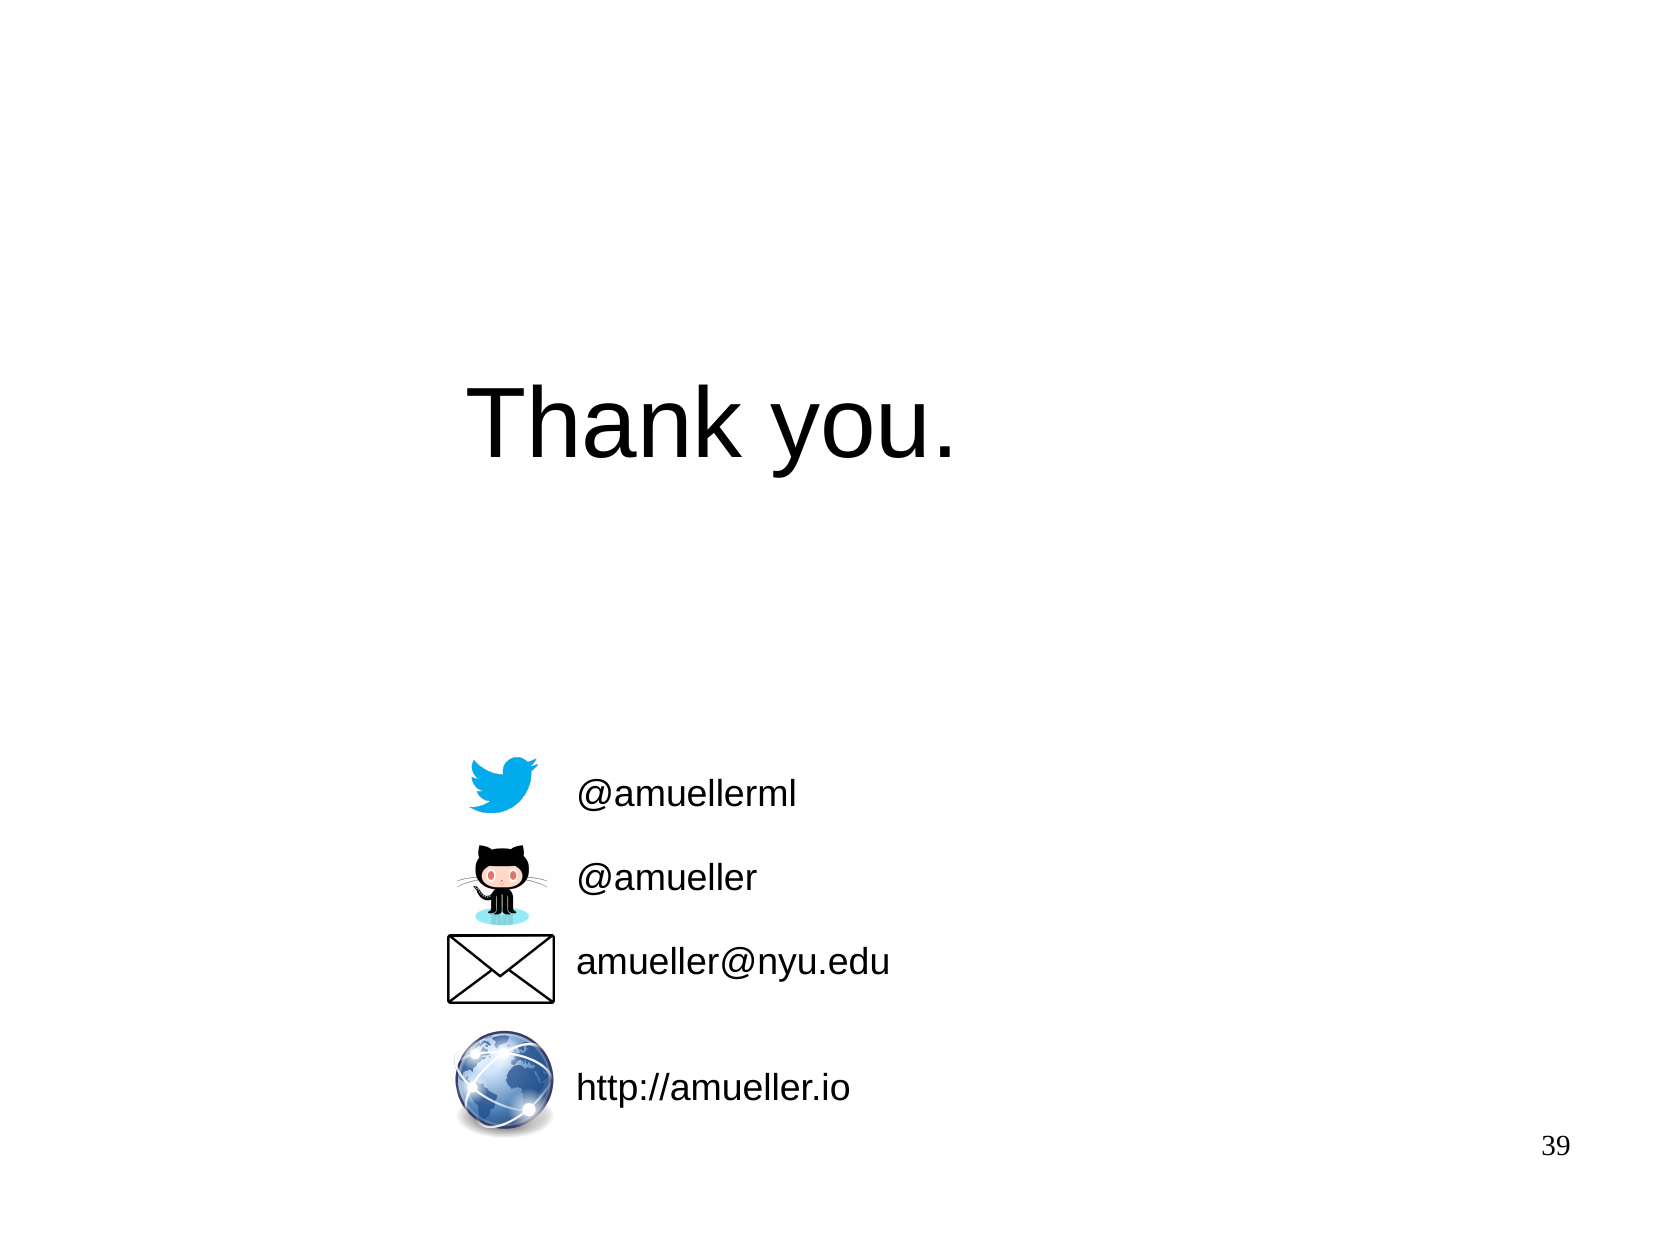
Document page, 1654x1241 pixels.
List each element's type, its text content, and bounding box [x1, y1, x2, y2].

picture [444, 1022, 562, 1140]
text_box Thank you. [450, 359, 1561, 599]
text_box @amuellerml @amueller amueller@nyu.edu http://amueller.io [561, 722, 1260, 1116]
picture [441, 727, 562, 929]
picture [447, 934, 555, 1004]
